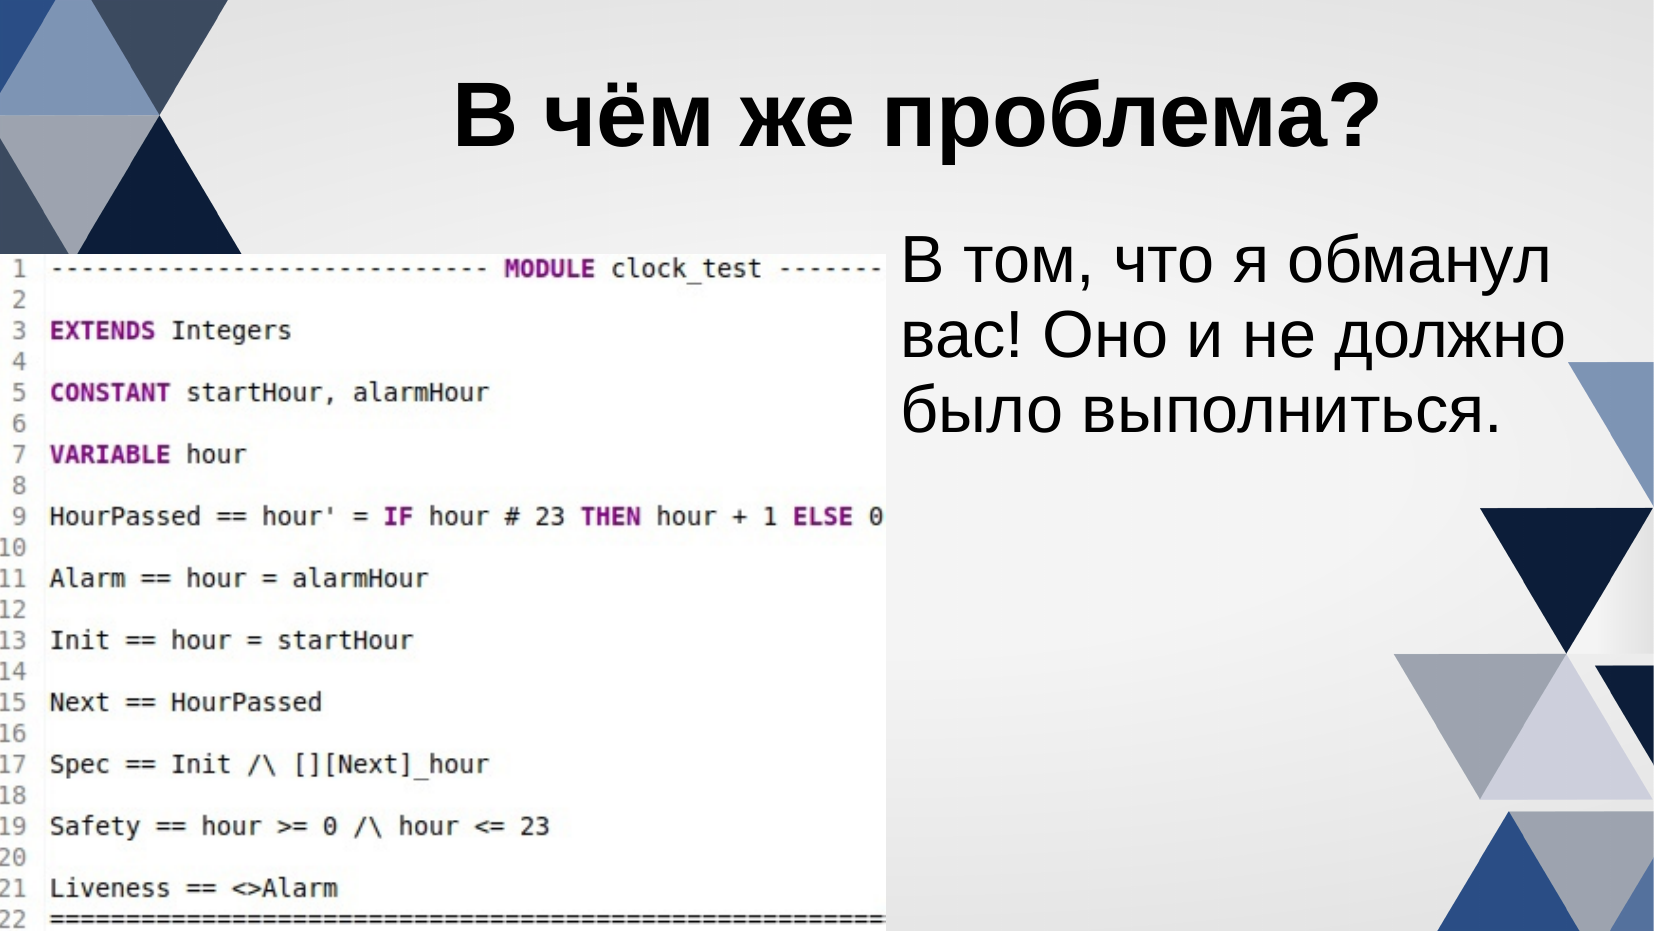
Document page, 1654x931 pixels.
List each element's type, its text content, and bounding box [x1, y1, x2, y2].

text_box В том, что я обманул вас! Оно и не должно было выполниться. [850, 214, 1609, 931]
picture [0, 0, 1654, 931]
title В чём же проблема? [174, 37, 1654, 193]
